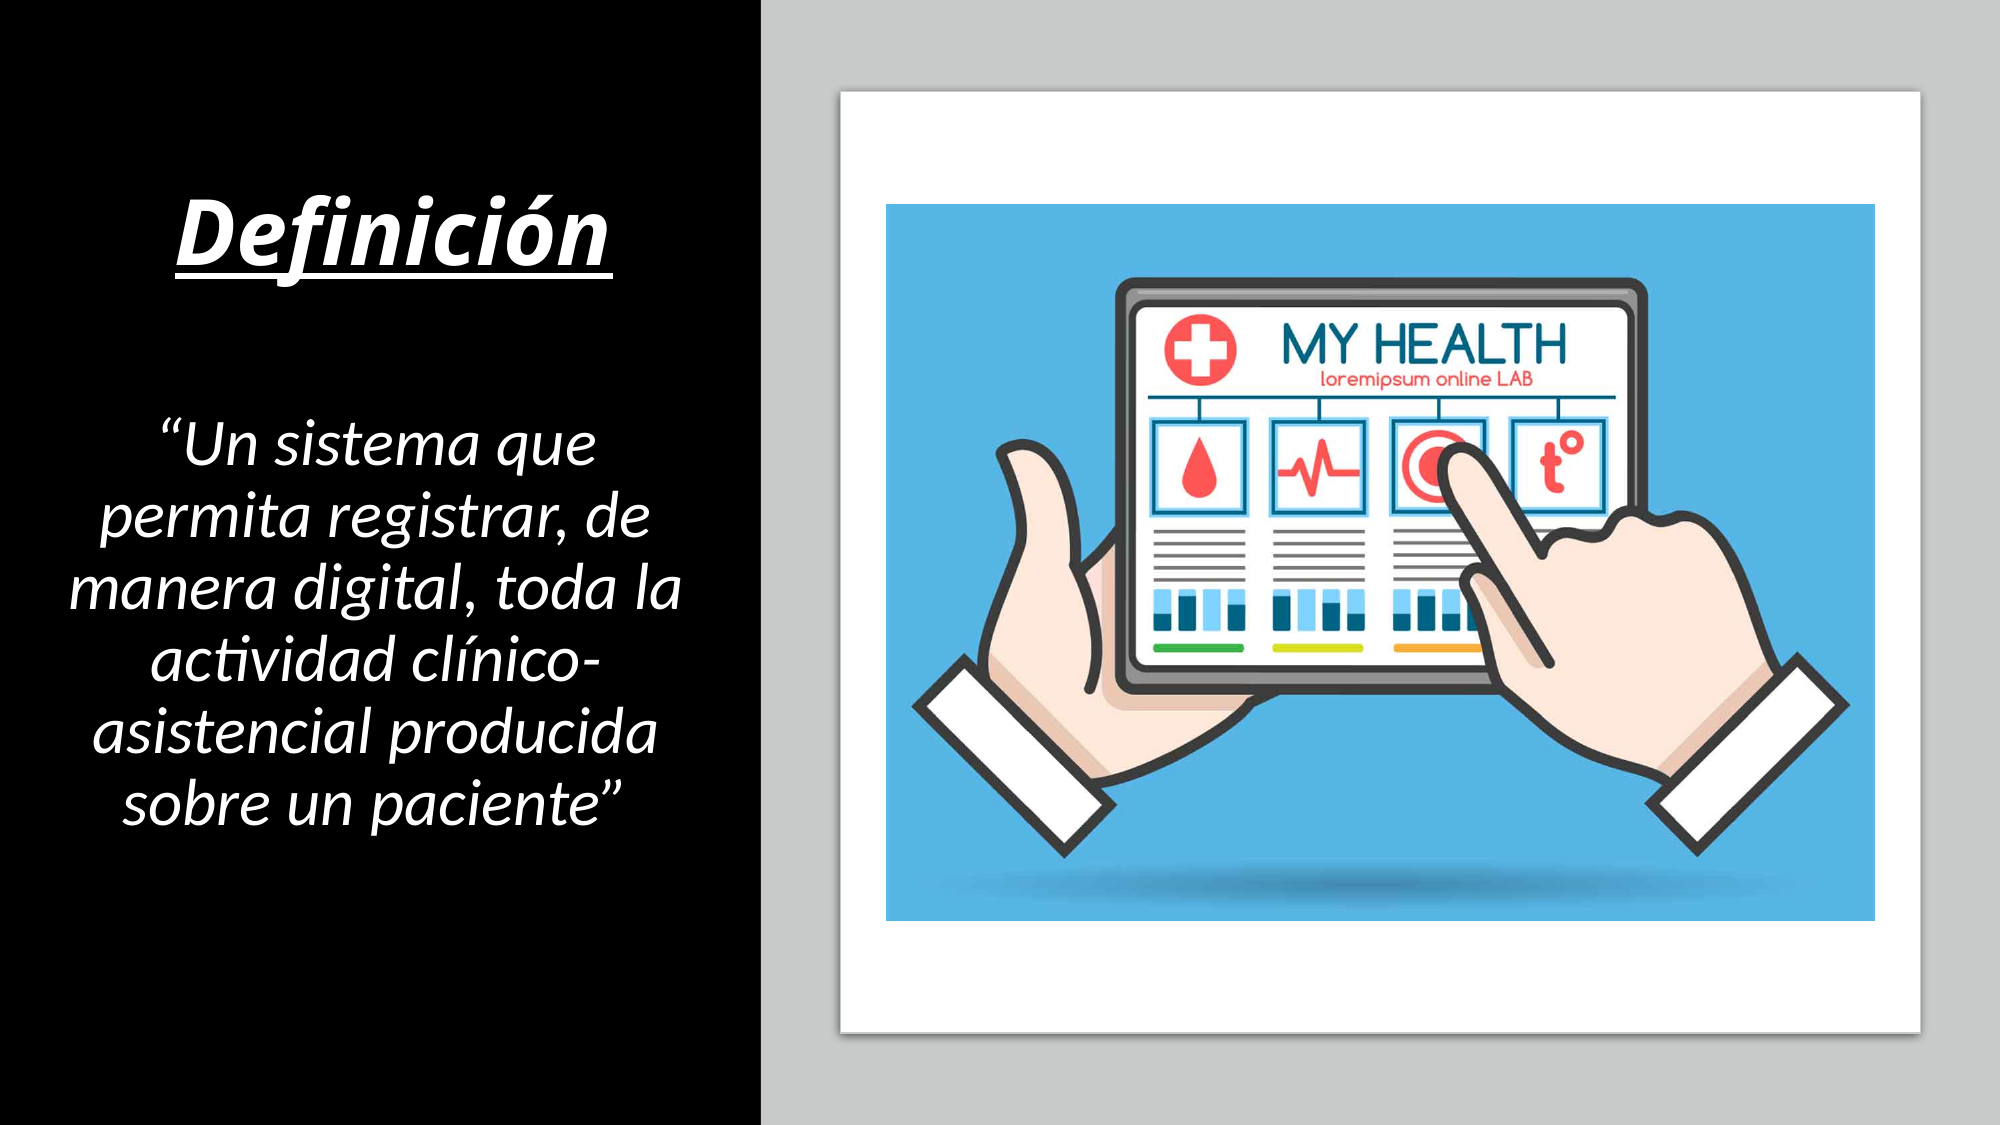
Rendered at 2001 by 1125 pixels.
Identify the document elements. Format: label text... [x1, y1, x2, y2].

picture [886, 204, 1875, 921]
text_box [760, 0, 2000, 1125]
title Definición [106, 103, 682, 370]
list “Un sistema que permita registrar, de manera digital, toda la actividad clínico-asistencial producida sobre un paciente” [37, 399, 715, 1021]
